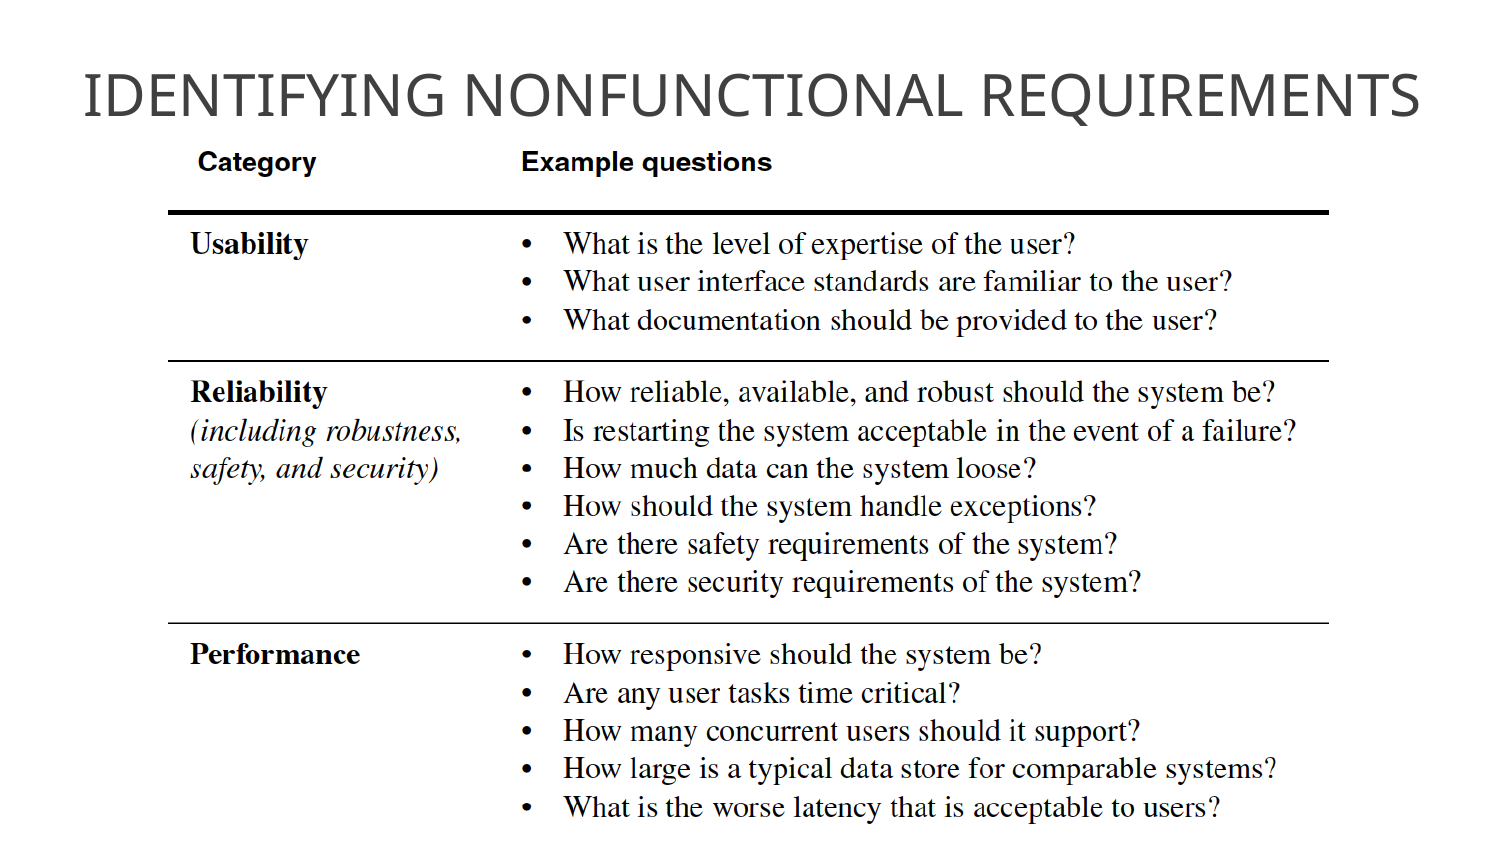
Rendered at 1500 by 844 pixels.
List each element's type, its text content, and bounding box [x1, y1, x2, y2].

picture [165, 138, 1333, 835]
title Identifying nonfunctional requirements [30, 23, 1477, 164]
